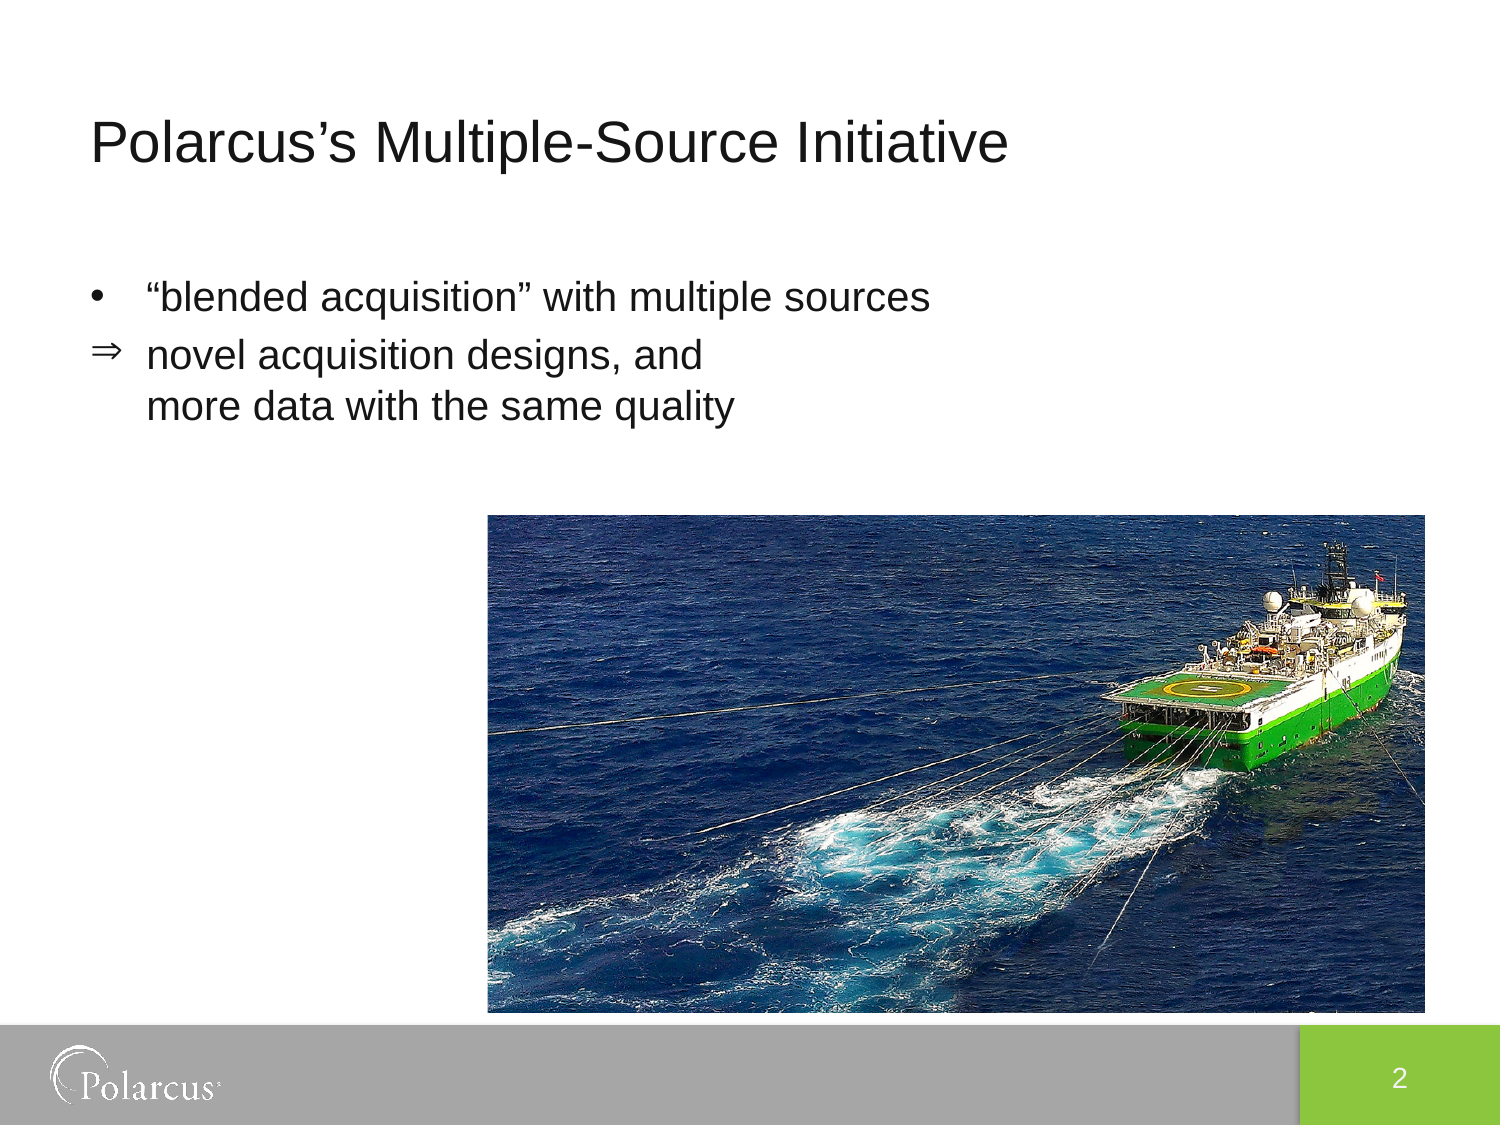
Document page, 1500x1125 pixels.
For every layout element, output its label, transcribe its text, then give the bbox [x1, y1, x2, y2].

picture [487, 515, 1425, 1013]
picture [50, 1045, 221, 1105]
list “blended acquisition” with multiple sources novel acquisition designs, and more data with the same quality [75, 262, 1425, 1005]
title Polarcus’s Multiple-Source Initiative [75, 45, 1425, 233]
